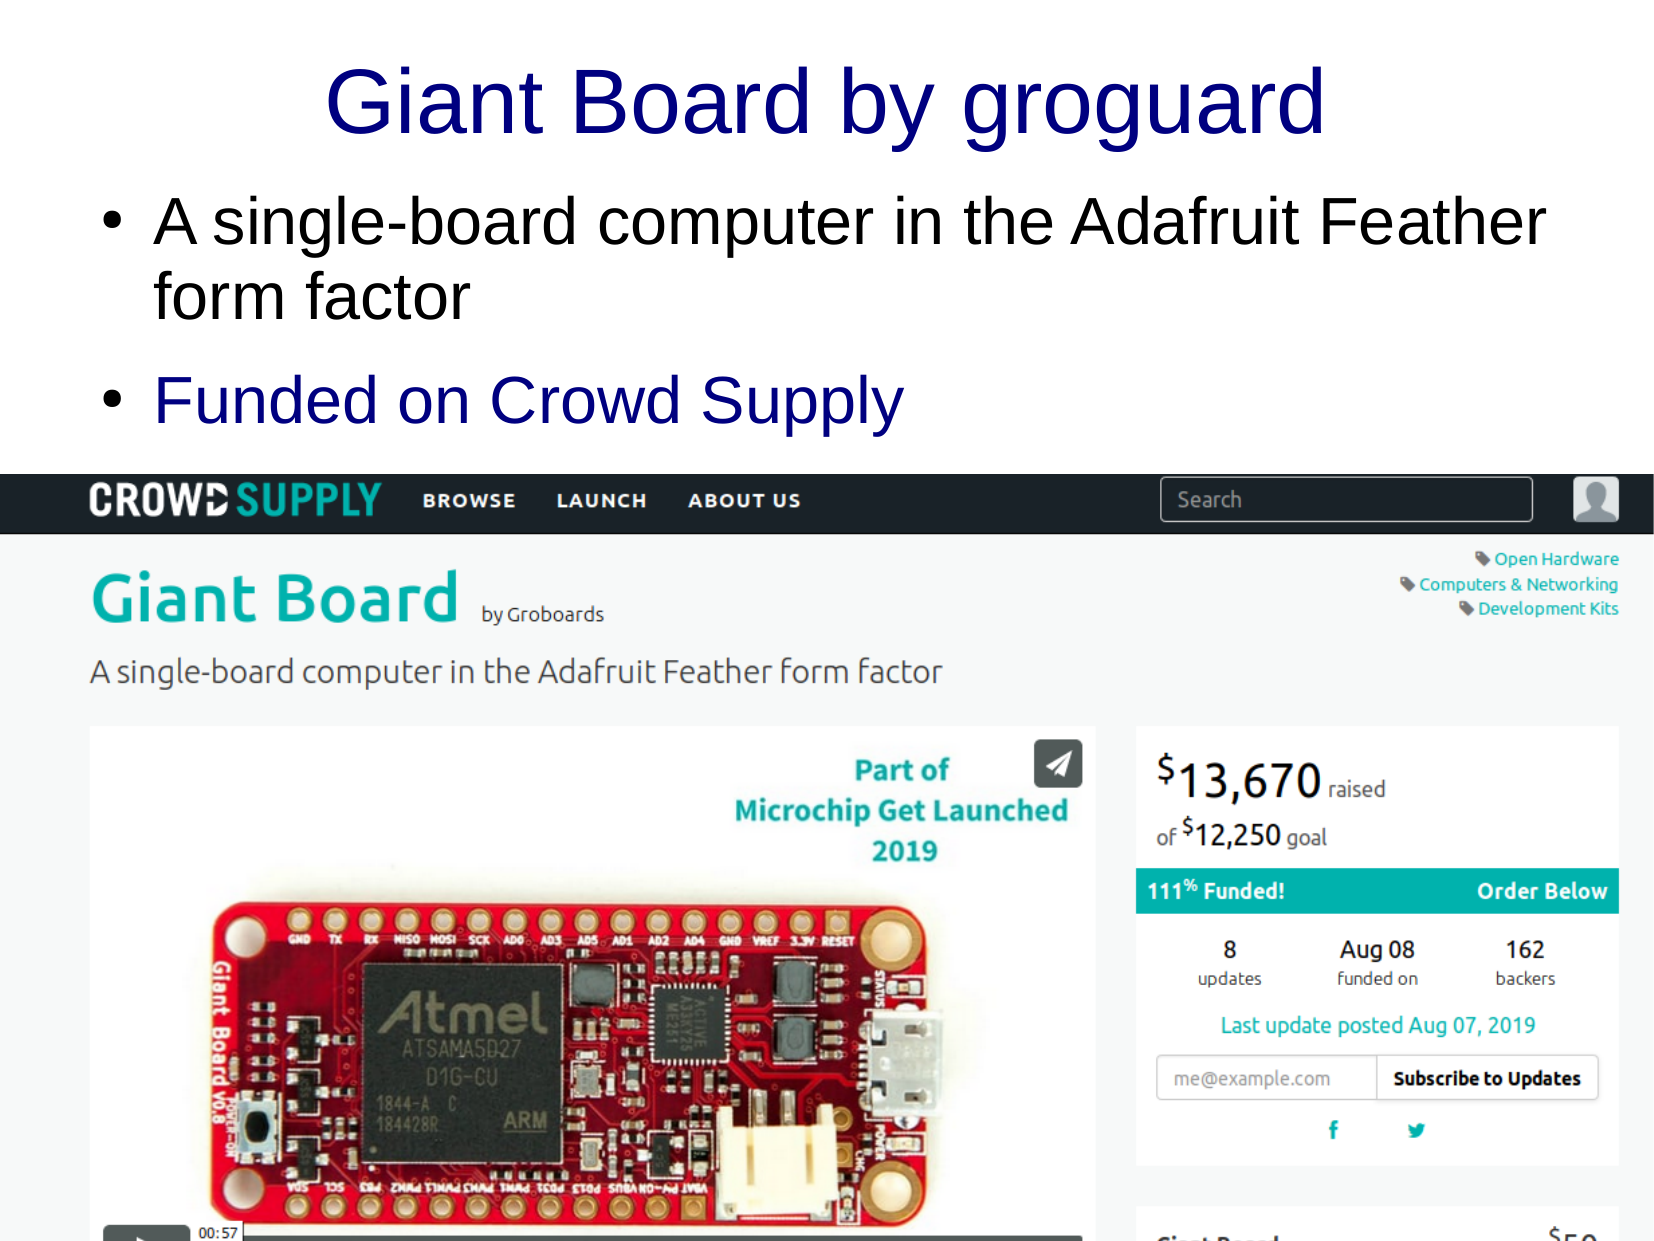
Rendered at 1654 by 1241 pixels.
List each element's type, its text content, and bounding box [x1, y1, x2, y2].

title Giant Board by groguard [82, 49, 1571, 183]
picture [0, 474, 1654, 1241]
list A single-board computer in the Adafruit Feather form factor Funded on Crowd Supply [82, 183, 1571, 474]
